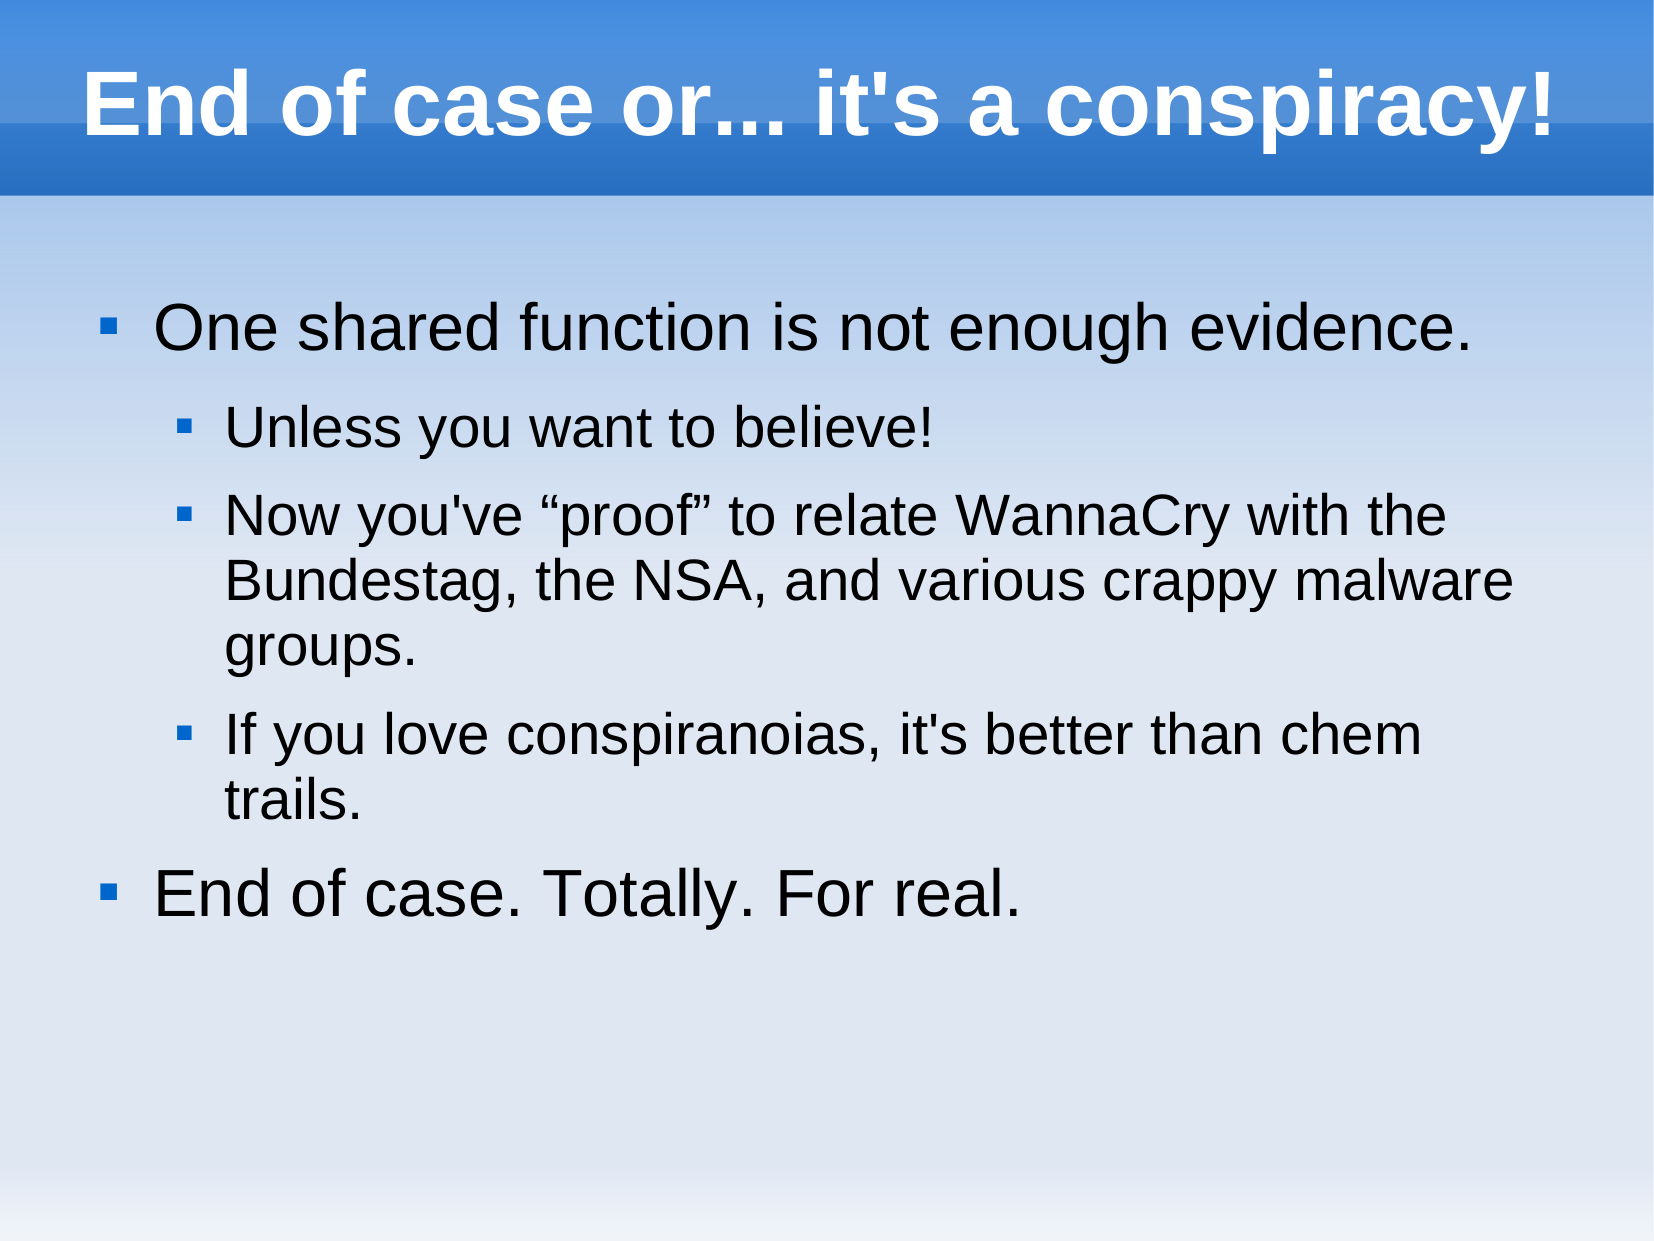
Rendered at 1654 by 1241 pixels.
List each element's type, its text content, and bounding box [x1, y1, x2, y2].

picture [0, 0, 1654, 1241]
list One shared function is not enough evidence. Unless you want to believe! Now you've “proof” to relate WannaCry with the Bundestag, the NSA, and various crappy malware groups. If you love conspiranoias, it's better than chem trails. End of case. Totally. For real. [82, 290, 1571, 1109]
title End of case or... it's a conspiracy! [76, 0, 1565, 208]
